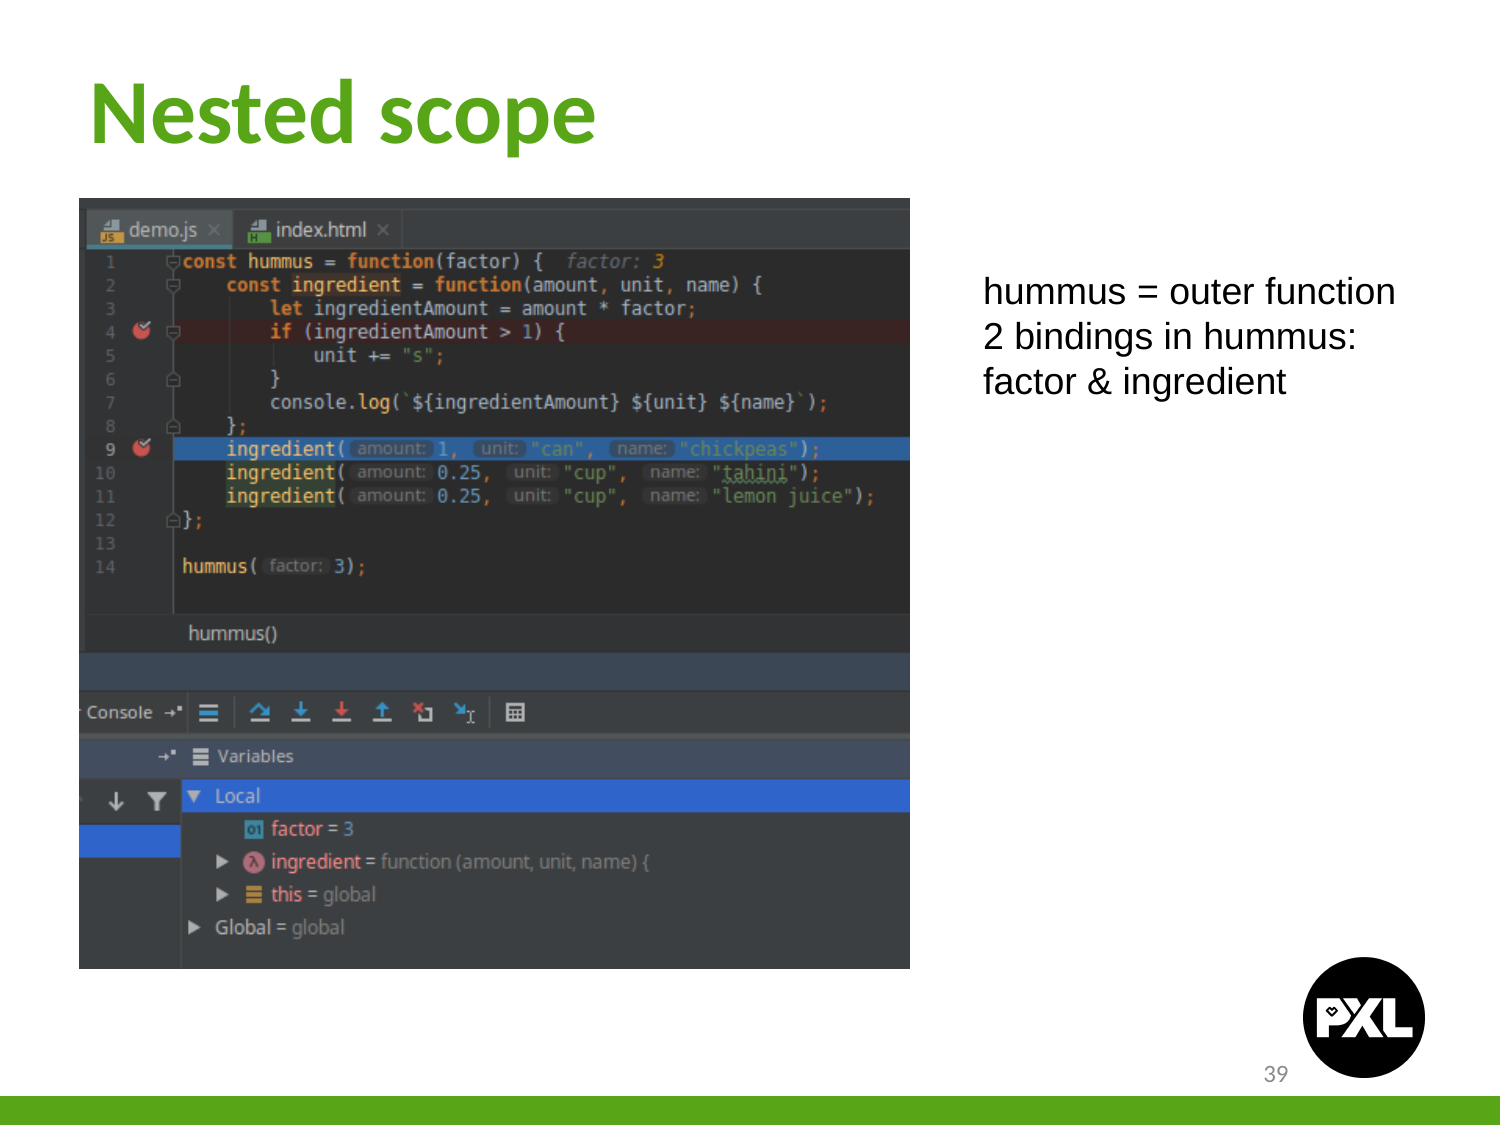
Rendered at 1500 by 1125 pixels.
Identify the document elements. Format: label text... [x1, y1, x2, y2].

picture [79, 198, 910, 969]
text_box <number> [1074, 1042, 1304, 1103]
picture [1303, 957, 1425, 1078]
text_box hummus = outer function 2 bindings in hummus: factor & ingredient [968, 259, 1441, 443]
text_box Nested scope [75, 45, 1425, 233]
